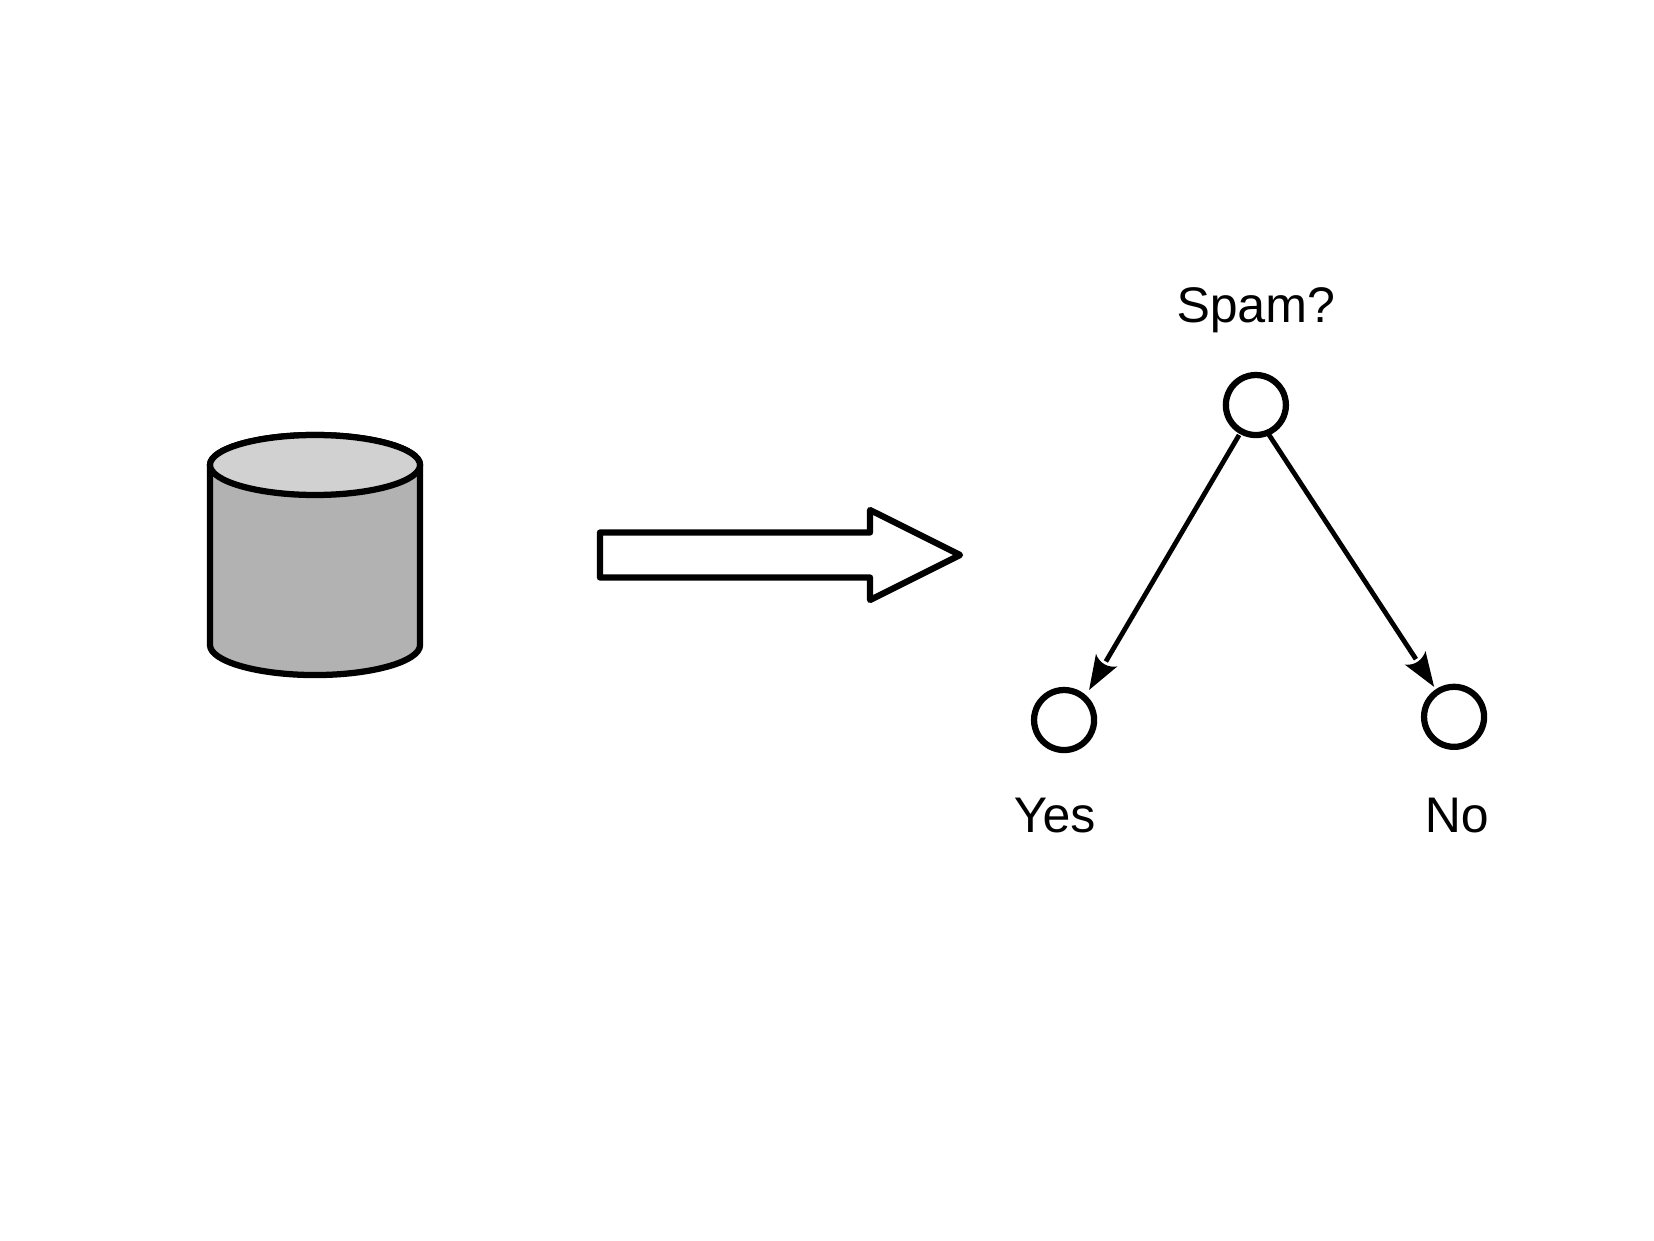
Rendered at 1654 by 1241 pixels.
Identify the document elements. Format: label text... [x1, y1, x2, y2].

text_box [1034, 690, 1095, 751]
text_box [1424, 686, 1485, 747]
text_box [600, 510, 961, 601]
text_box [1225, 375, 1286, 436]
text_box Spam? [1105, 270, 1406, 341]
text_box No [1410, 780, 1516, 879]
text_box Yes [999, 780, 1120, 907]
text_box [210, 466, 421, 676]
